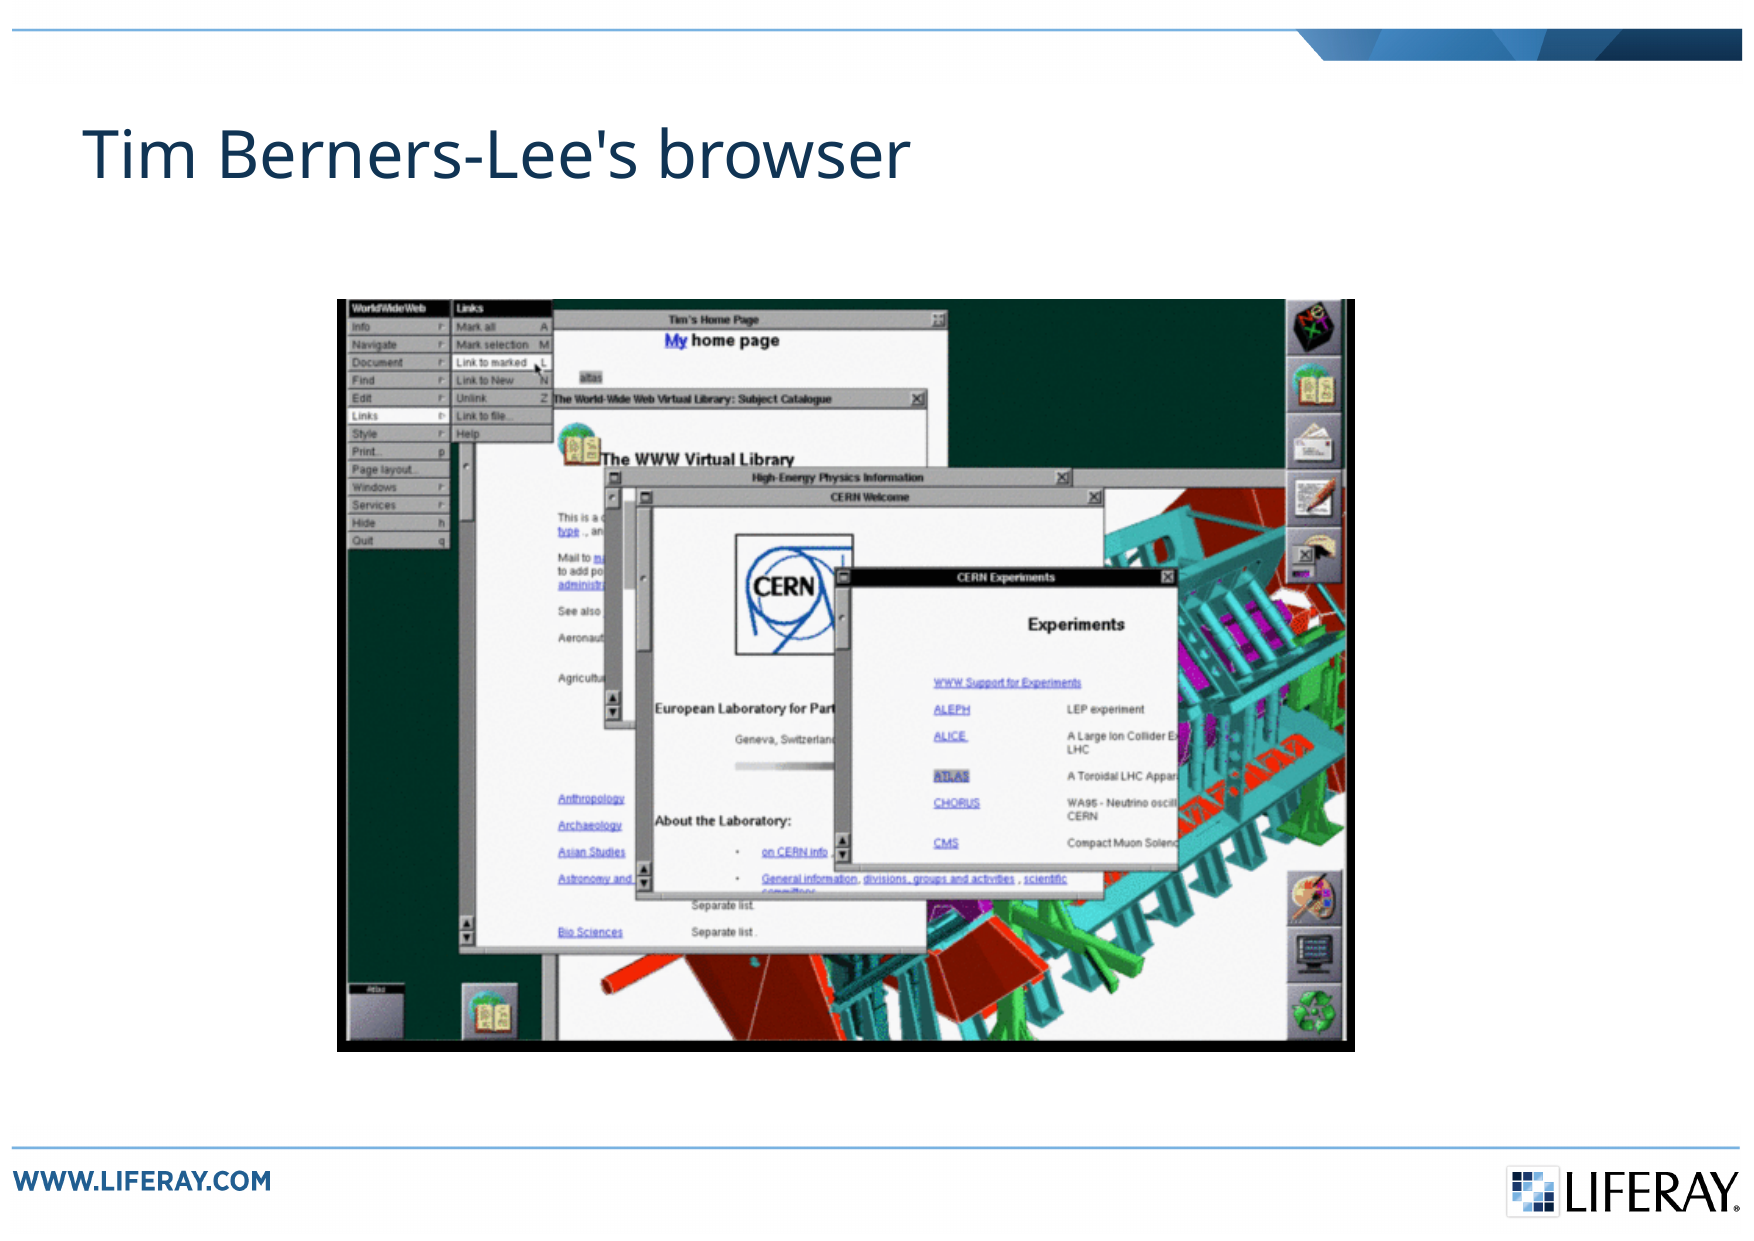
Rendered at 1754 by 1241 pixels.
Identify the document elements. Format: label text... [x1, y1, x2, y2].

picture [10, 1124, 1741, 1234]
picture [12, 0, 1743, 84]
title Tim Berners-Lee's browser [82, 49, 1571, 257]
picture [337, 299, 1355, 1052]
